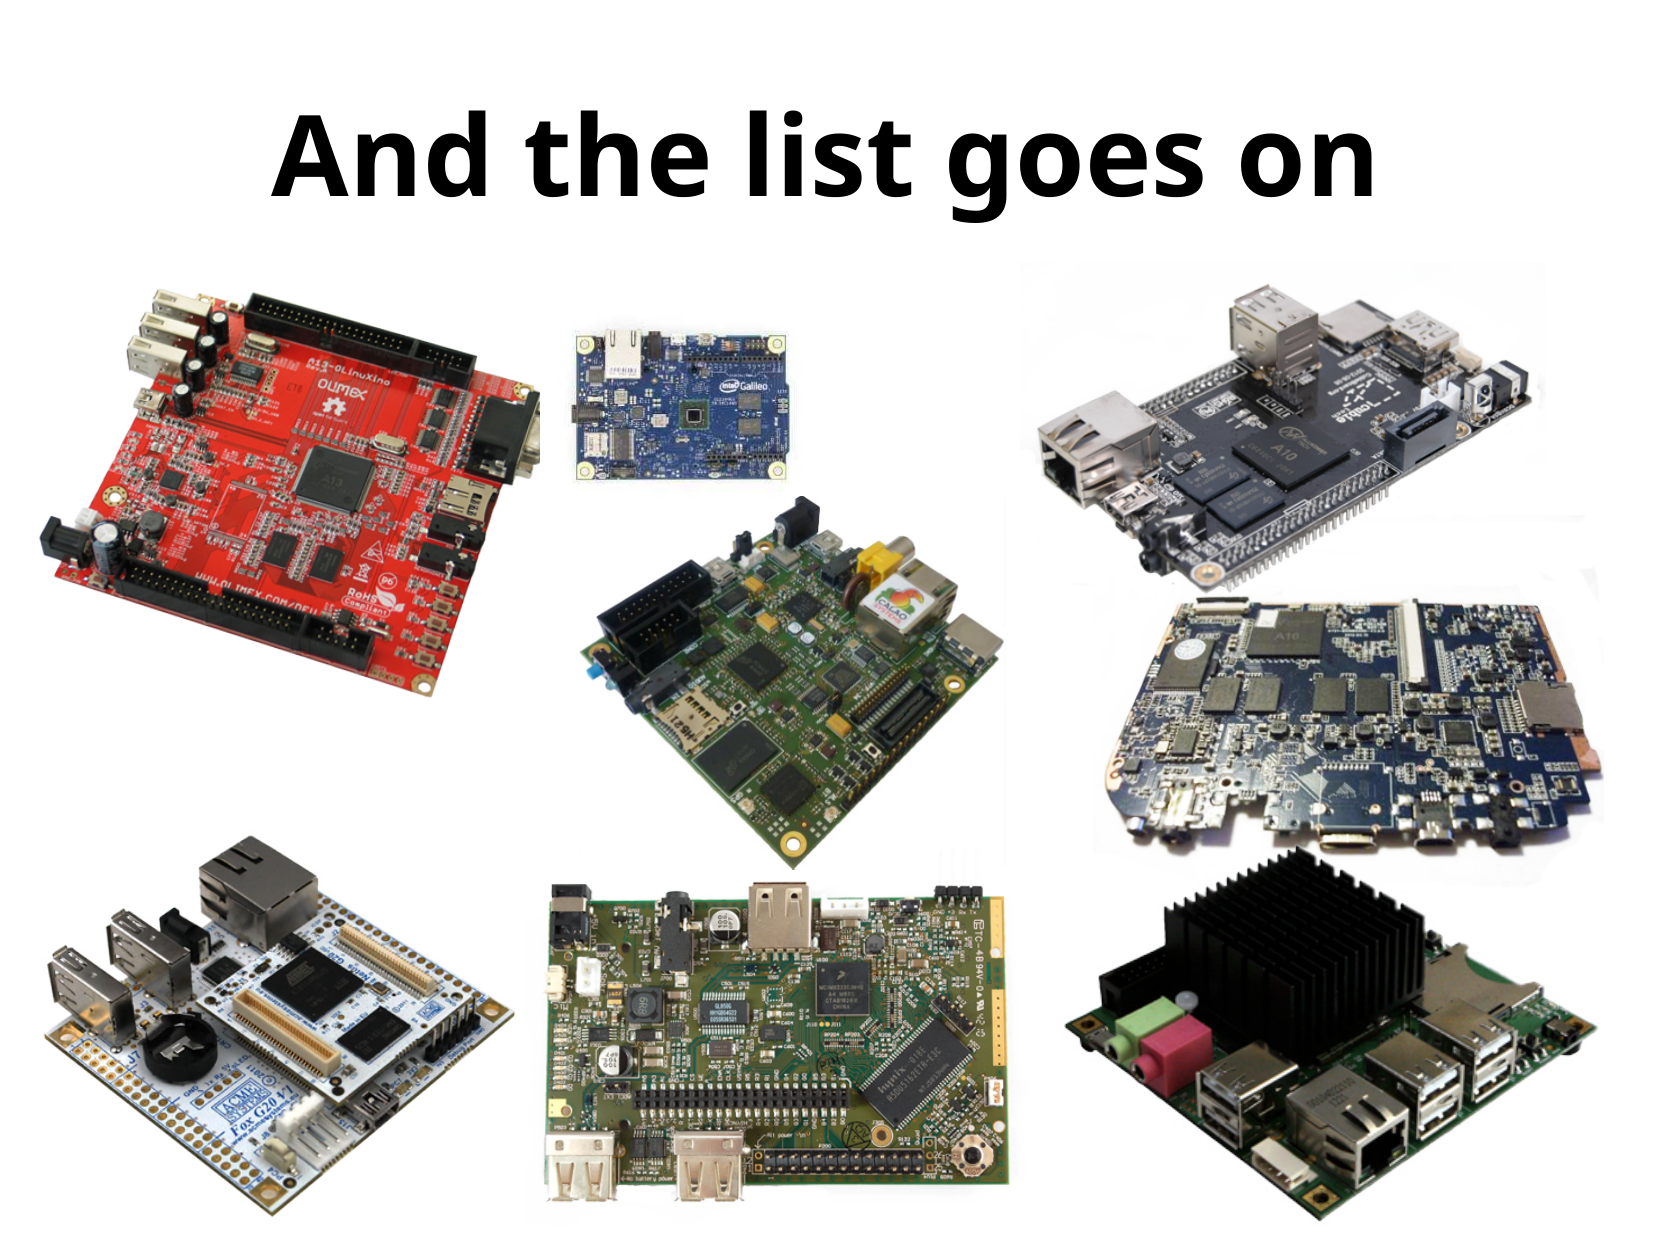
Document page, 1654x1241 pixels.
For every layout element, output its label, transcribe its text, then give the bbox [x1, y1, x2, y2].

title And the list goes on [82, 49, 1571, 257]
picture [1020, 262, 1606, 1228]
picture [15, 284, 1030, 1238]
